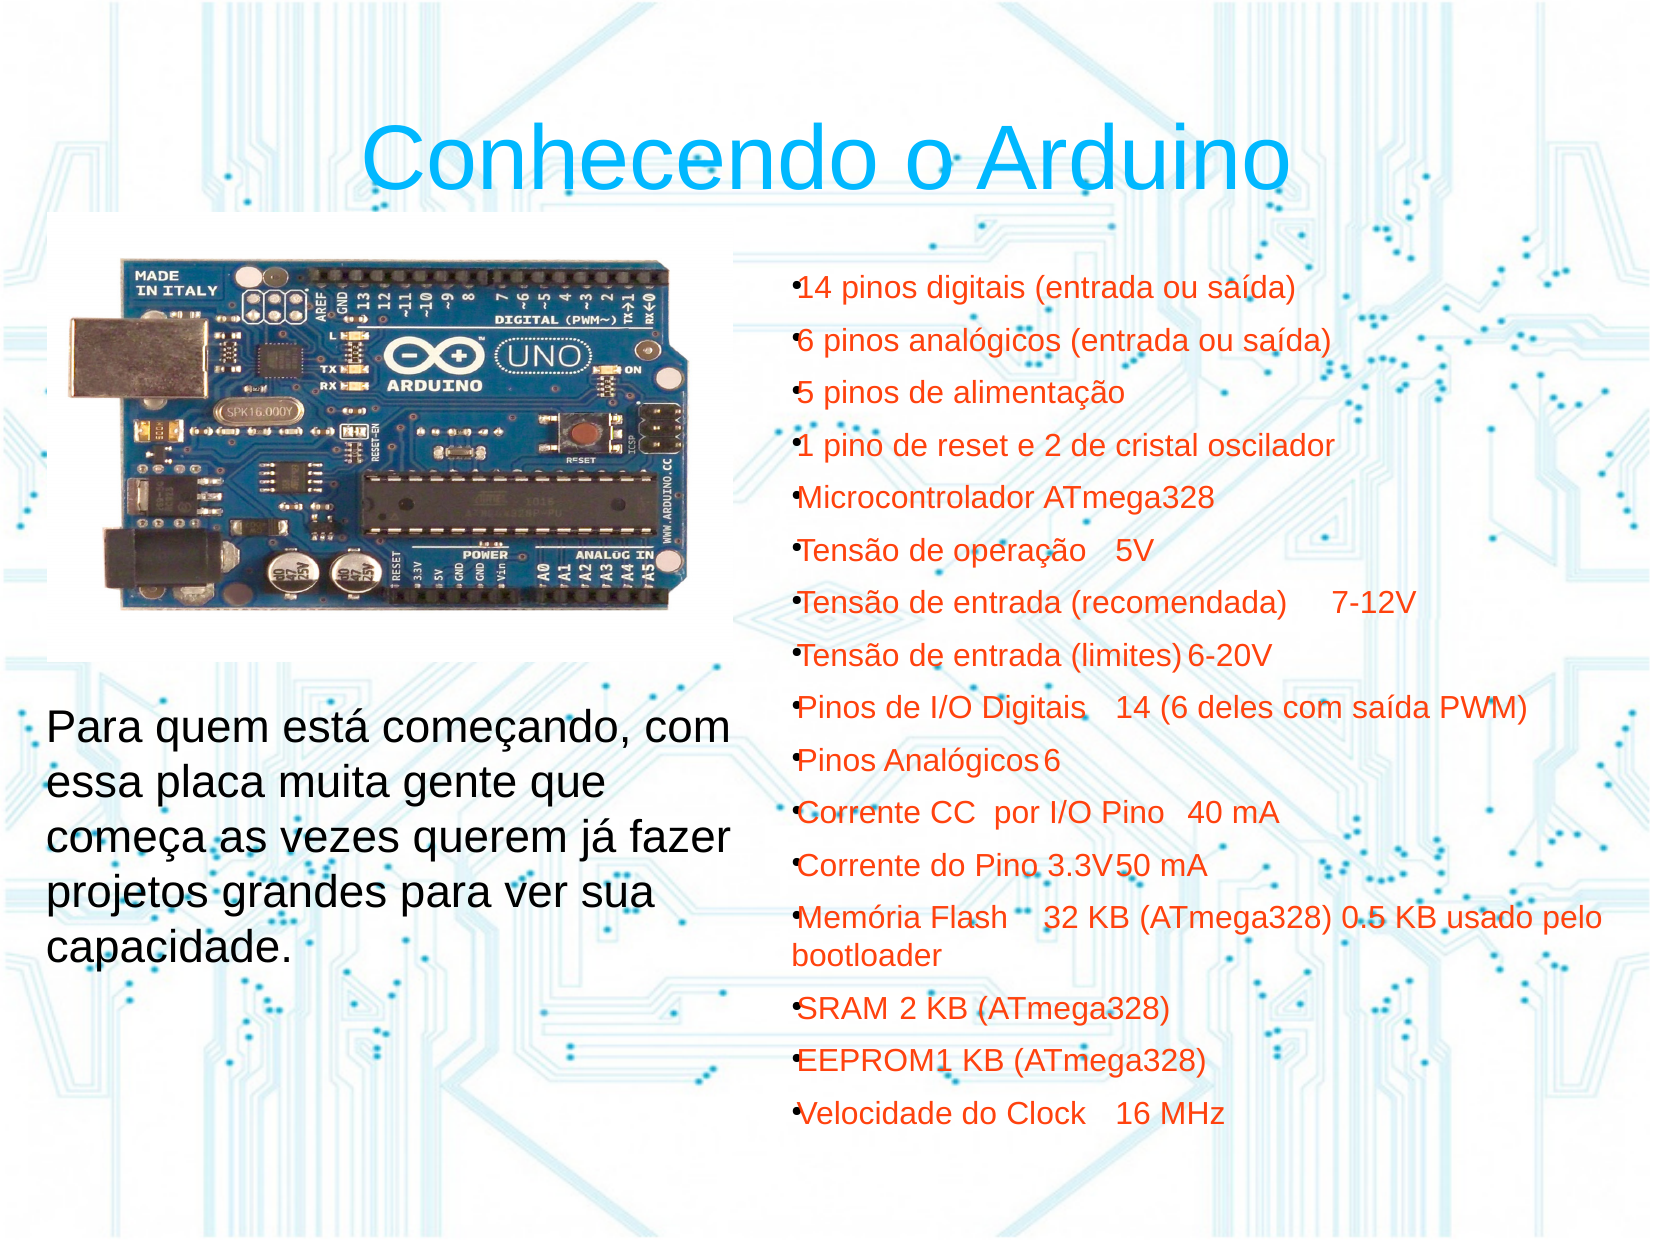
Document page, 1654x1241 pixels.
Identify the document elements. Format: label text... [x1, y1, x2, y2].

list 14 pinos digitais (entrada ou saída) 6 pinos analógicos (entrada ou saída) 5 pinos de alimentação 1 pino de reset e 2 de cristal oscilador Microcontrolador ATmega328 Tensão de operação 5V Tensão de entrada (recomendada) 7-12V Tensão de entrada (limites) 6-20V Pinos de I/O Digitais 14 (6 deles com saída PWM) Pinos Analógicos 6 Corrente CC por I/O Pino 40 mA Corrente do Pino 3.3V 50 mA Memória Flash 32 KB (ATmega328) 0.5 KB usado pelo bootloader SRAM 2 KB (ATmega328) EEPROM 1 KB (ATmega328) Velocidade do Clock 16 MHz [791, 266, 1654, 1134]
title Conhecendo o Arduino [82, 49, 1571, 257]
picture [47, 212, 733, 662]
list Para quem está começando, com essa placa muita gente que começa as vezes querem já fazer projetos grandes para ver sua capacidade. [45, 696, 780, 1087]
